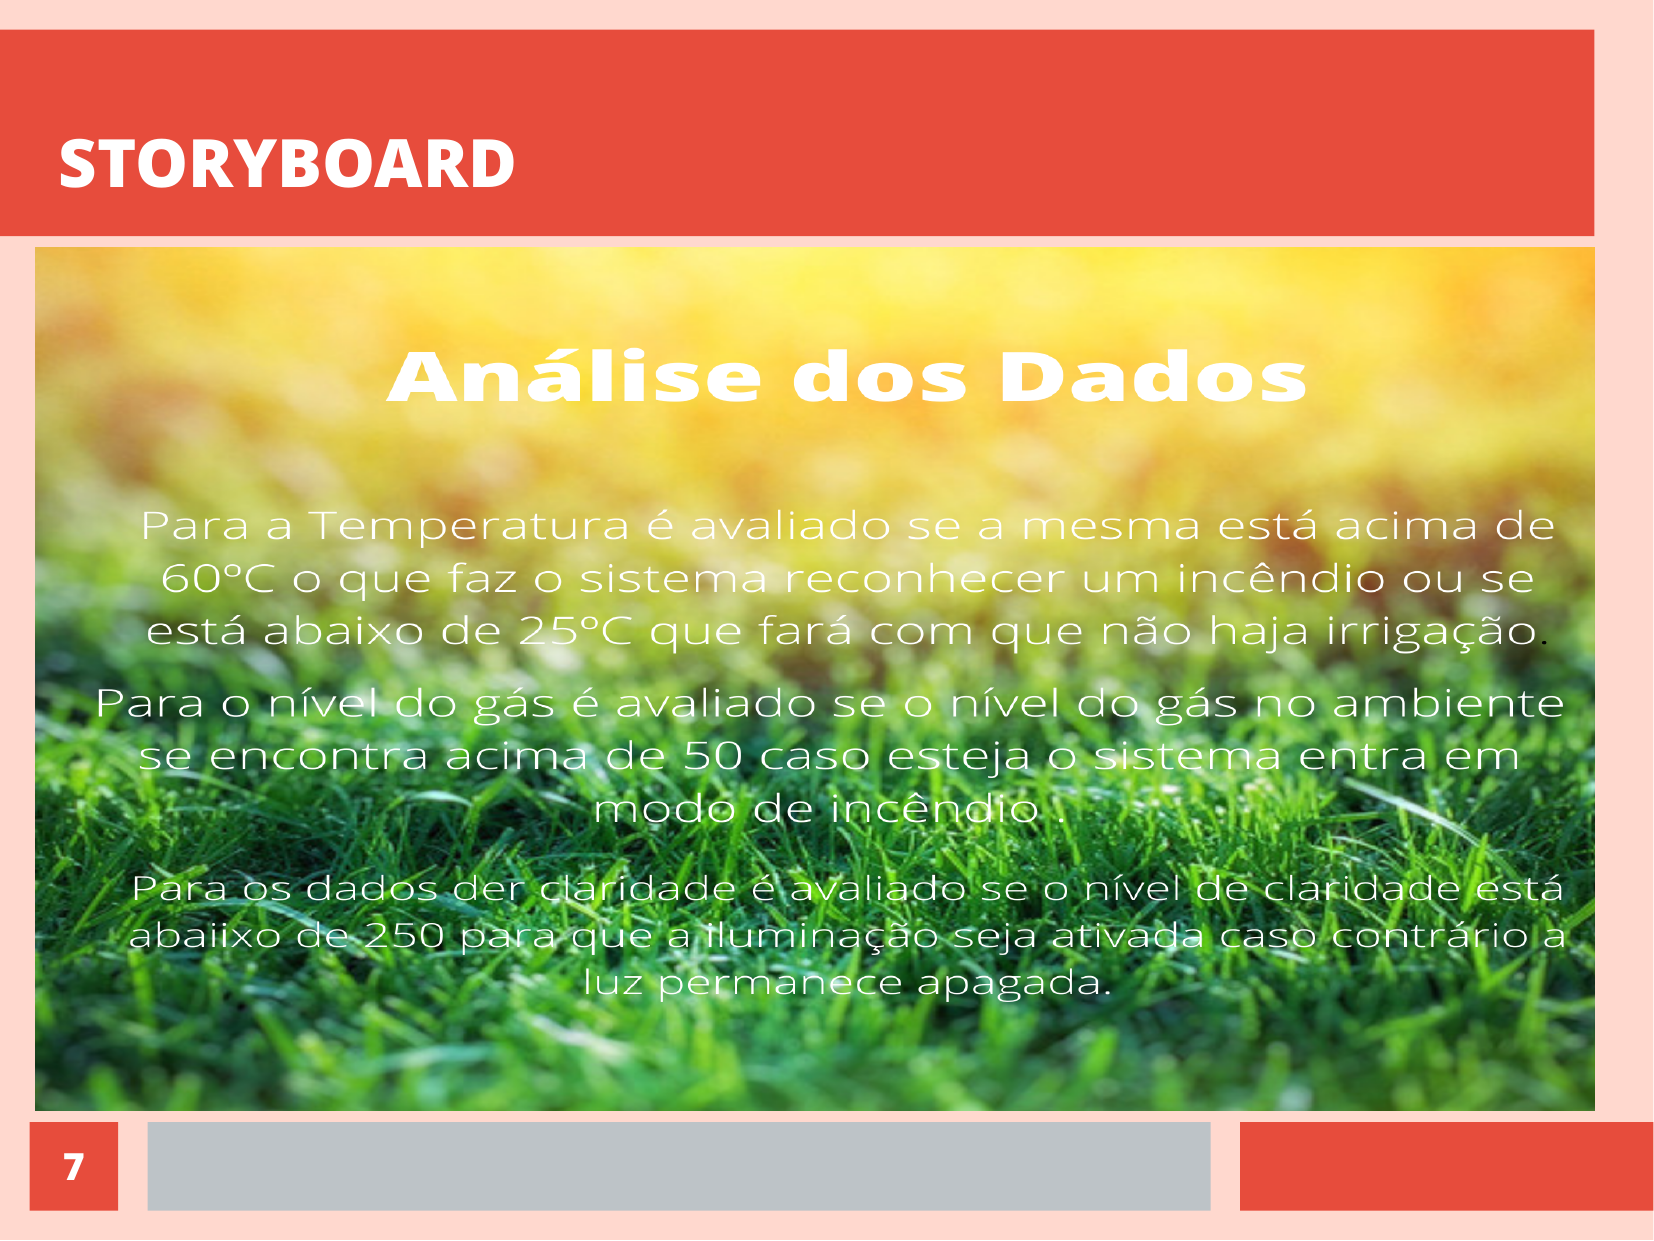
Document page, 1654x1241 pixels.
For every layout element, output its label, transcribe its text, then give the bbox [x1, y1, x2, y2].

title STORYBOARD [59, 59, 1595, 207]
picture [35, 247, 1595, 1111]
